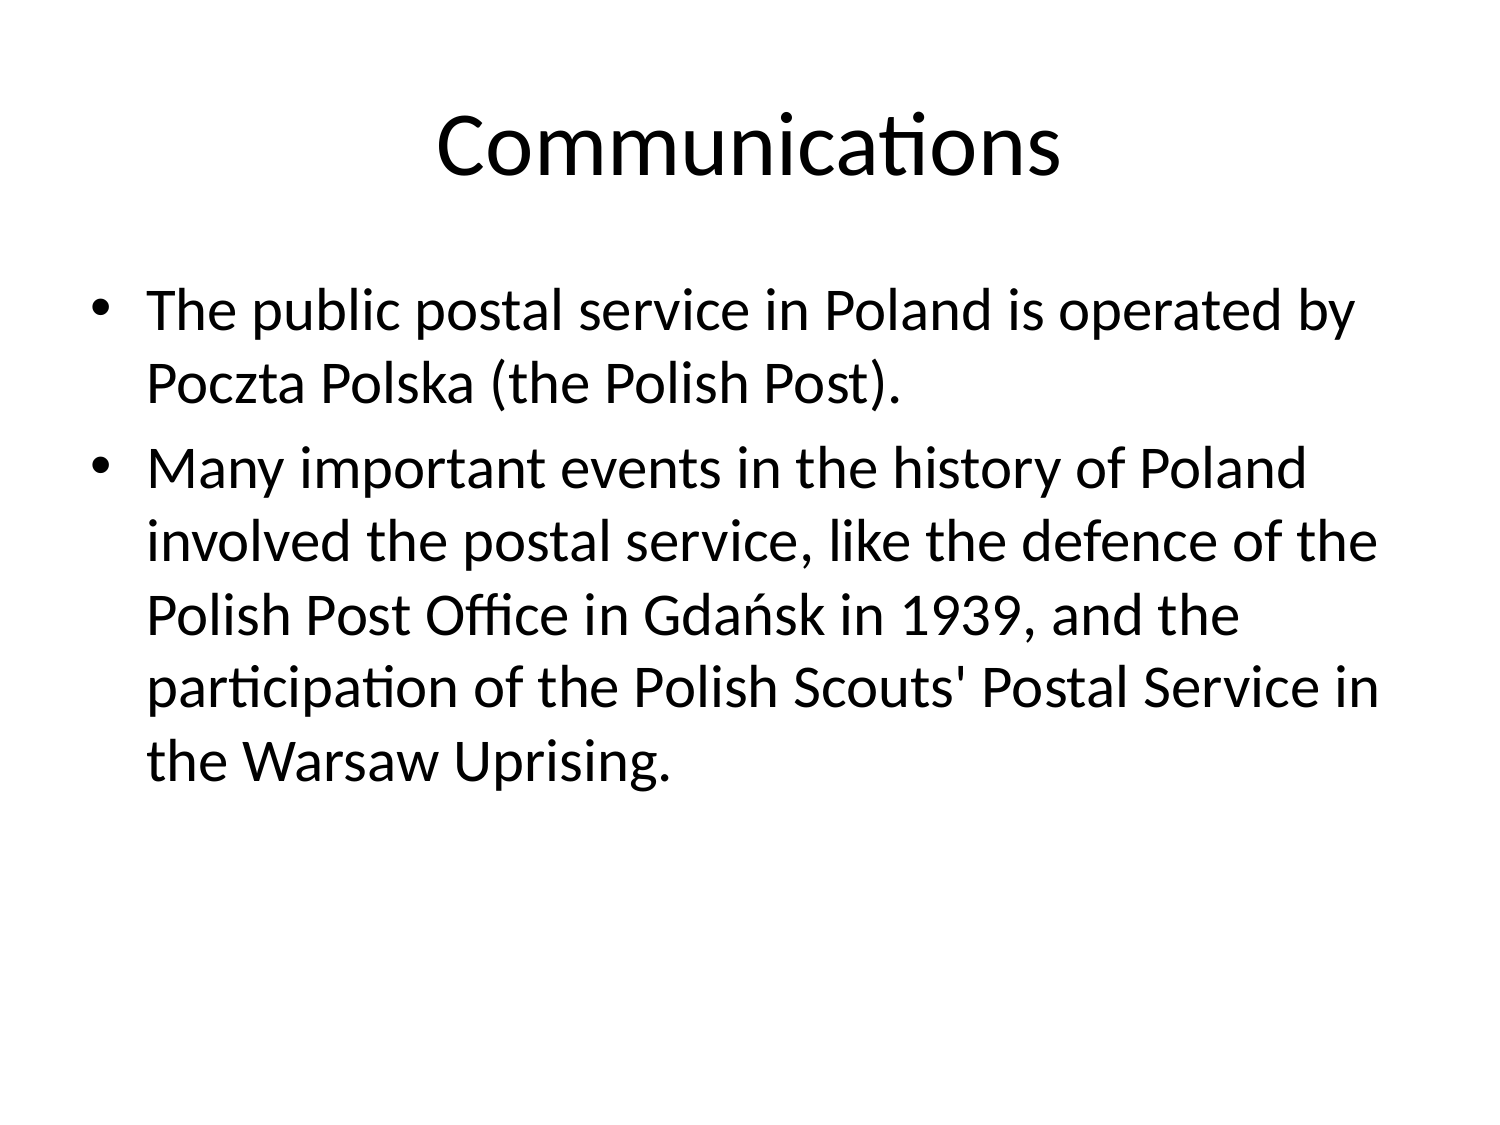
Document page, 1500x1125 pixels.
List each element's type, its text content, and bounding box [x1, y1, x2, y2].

title Communications [75, 45, 1425, 233]
list The public postal service in Poland is operated by Poczta Polska (the Polish Post). Many important events in the history of Poland involved the postal service, like the defence of the Polish Post Office in Gdańsk in 1939, and the participation of the Polish Scouts' Postal Service in the Warsaw Uprising. [75, 262, 1425, 1005]
